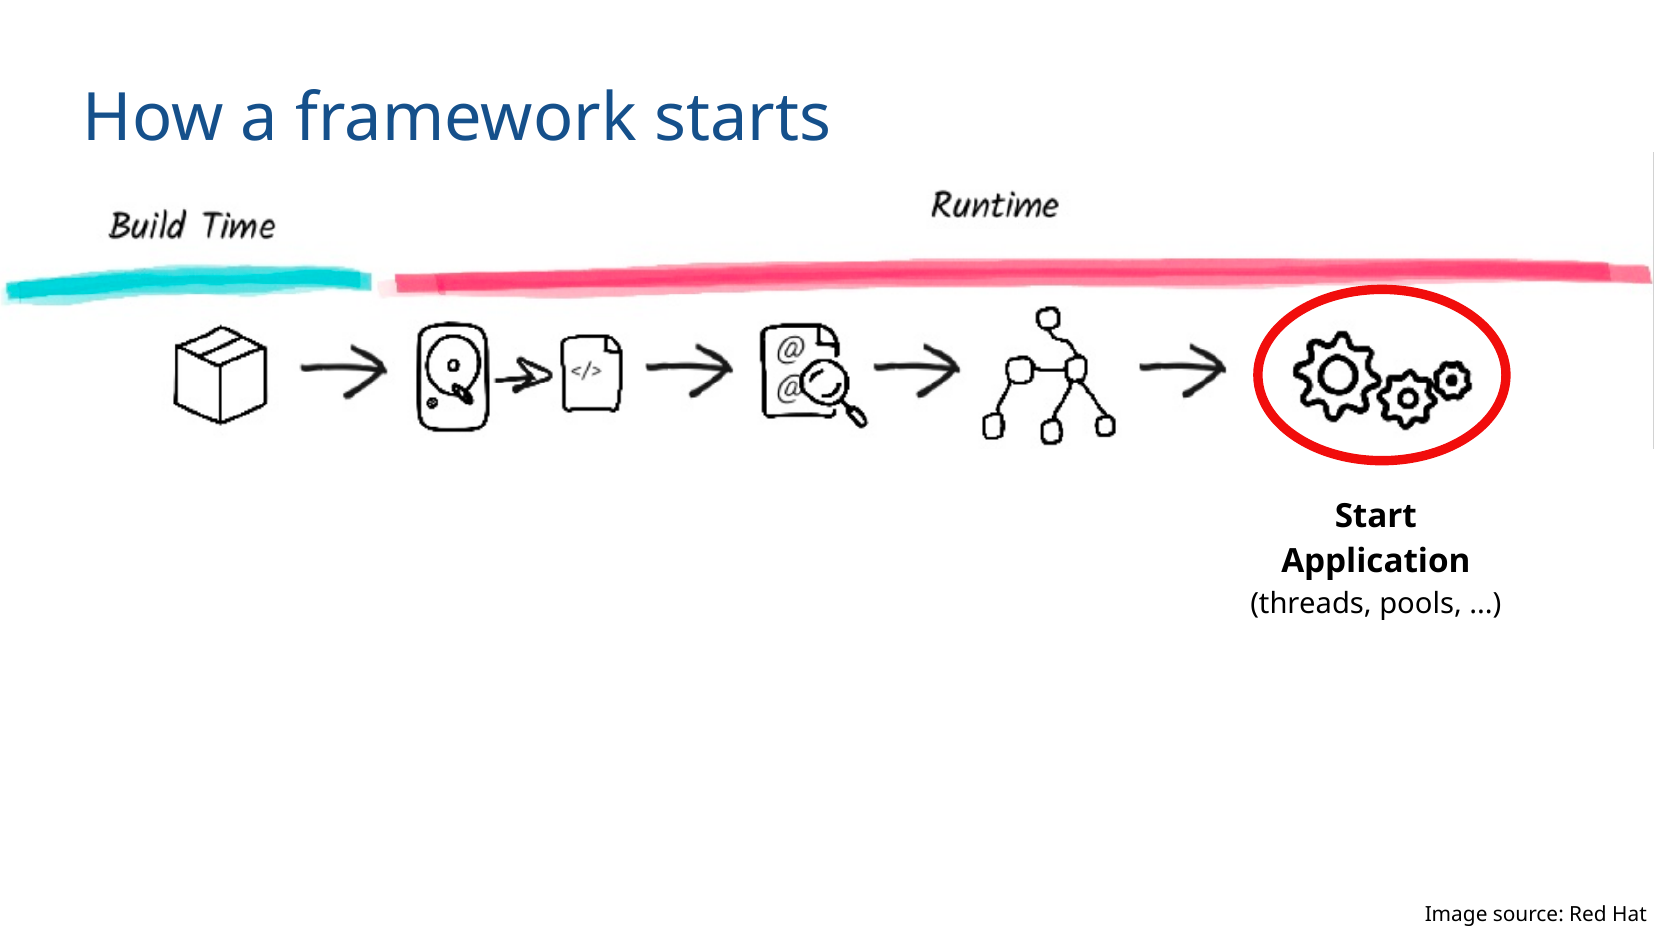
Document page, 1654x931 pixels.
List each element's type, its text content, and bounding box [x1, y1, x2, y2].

text_box Image source: Red Hat [1181, 891, 1654, 931]
picture [1263, 295, 1501, 449]
picture [0, 152, 1654, 449]
text_box Start Application (threads, pools, ...) [1228, 484, 1524, 676]
title How a framework starts [82, 37, 1571, 152]
